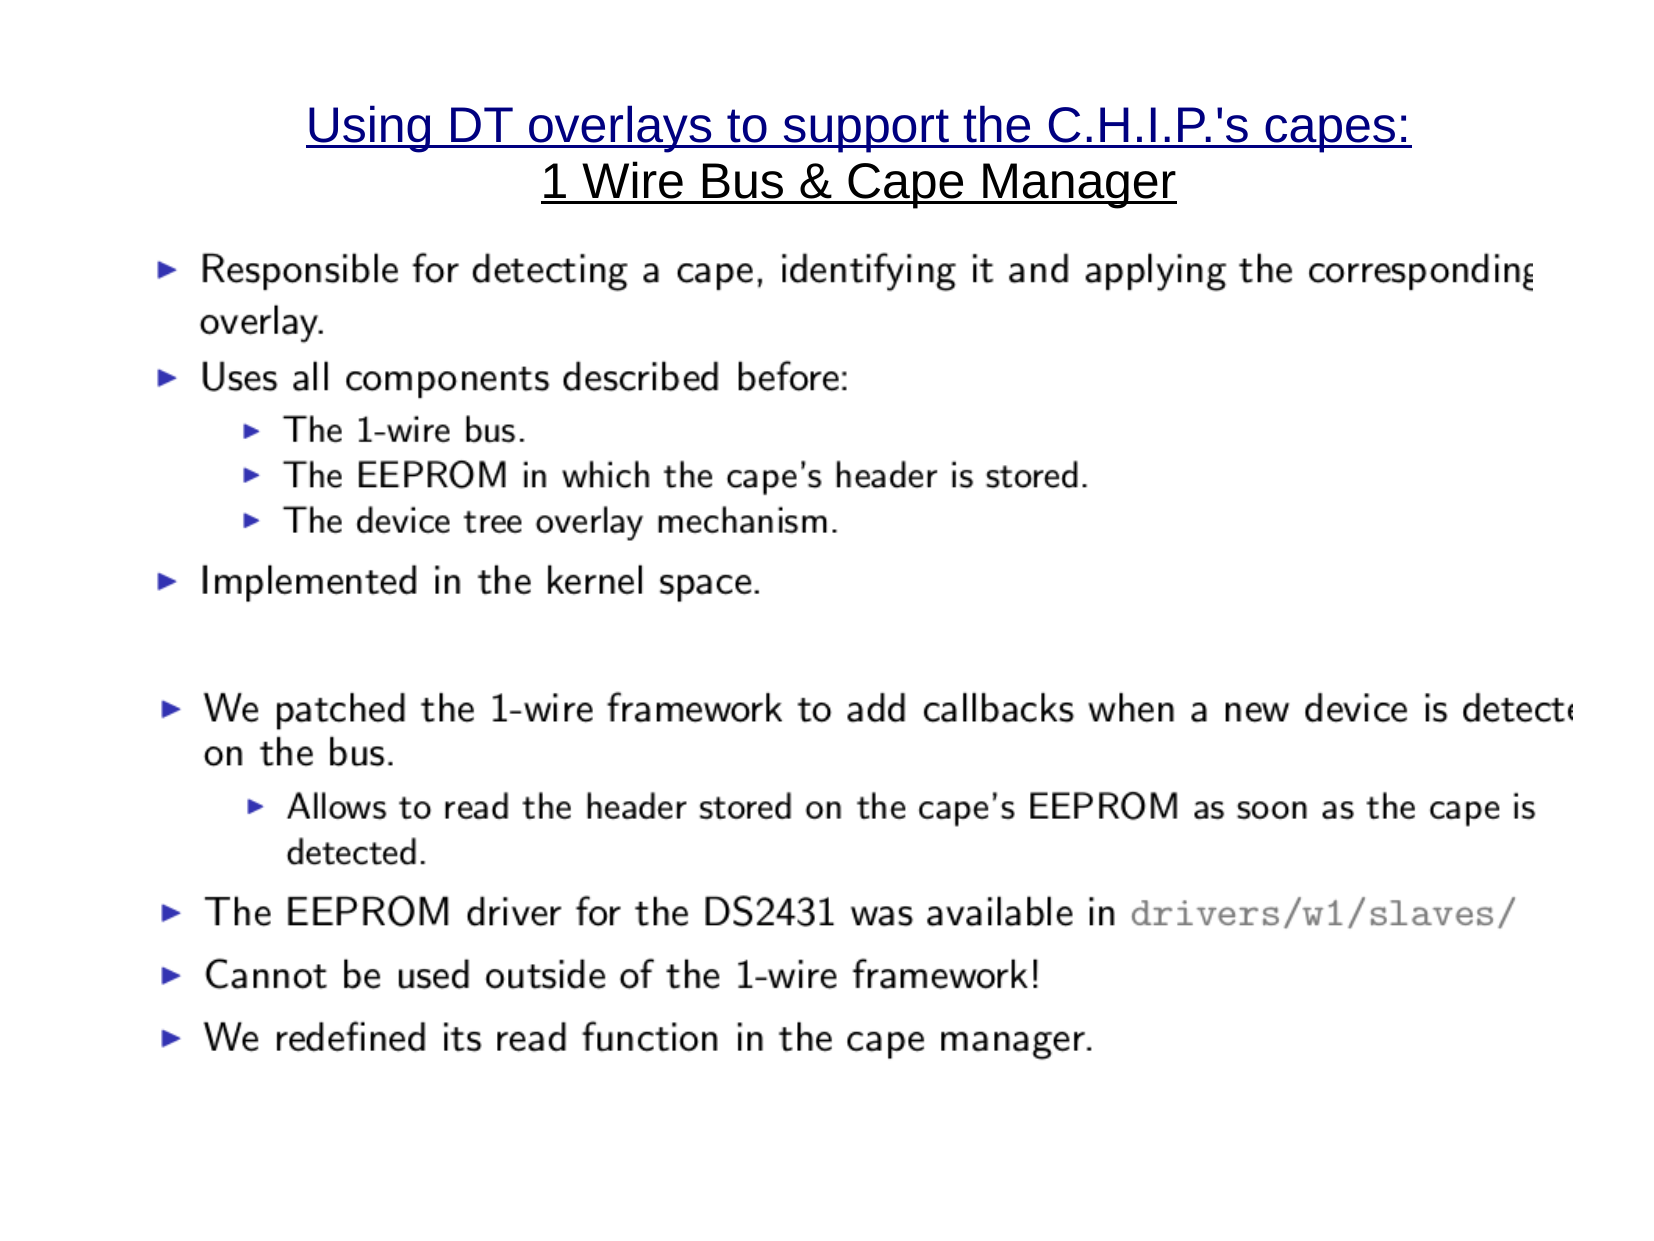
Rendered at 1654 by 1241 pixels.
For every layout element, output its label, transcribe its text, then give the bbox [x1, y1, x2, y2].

picture [120, 237, 1533, 631]
picture [135, 659, 1573, 1087]
title Using DT overlays to support the C.H.I.P.'s capes: 1 Wire Bus & Cape Manager [82, 0, 1636, 307]
